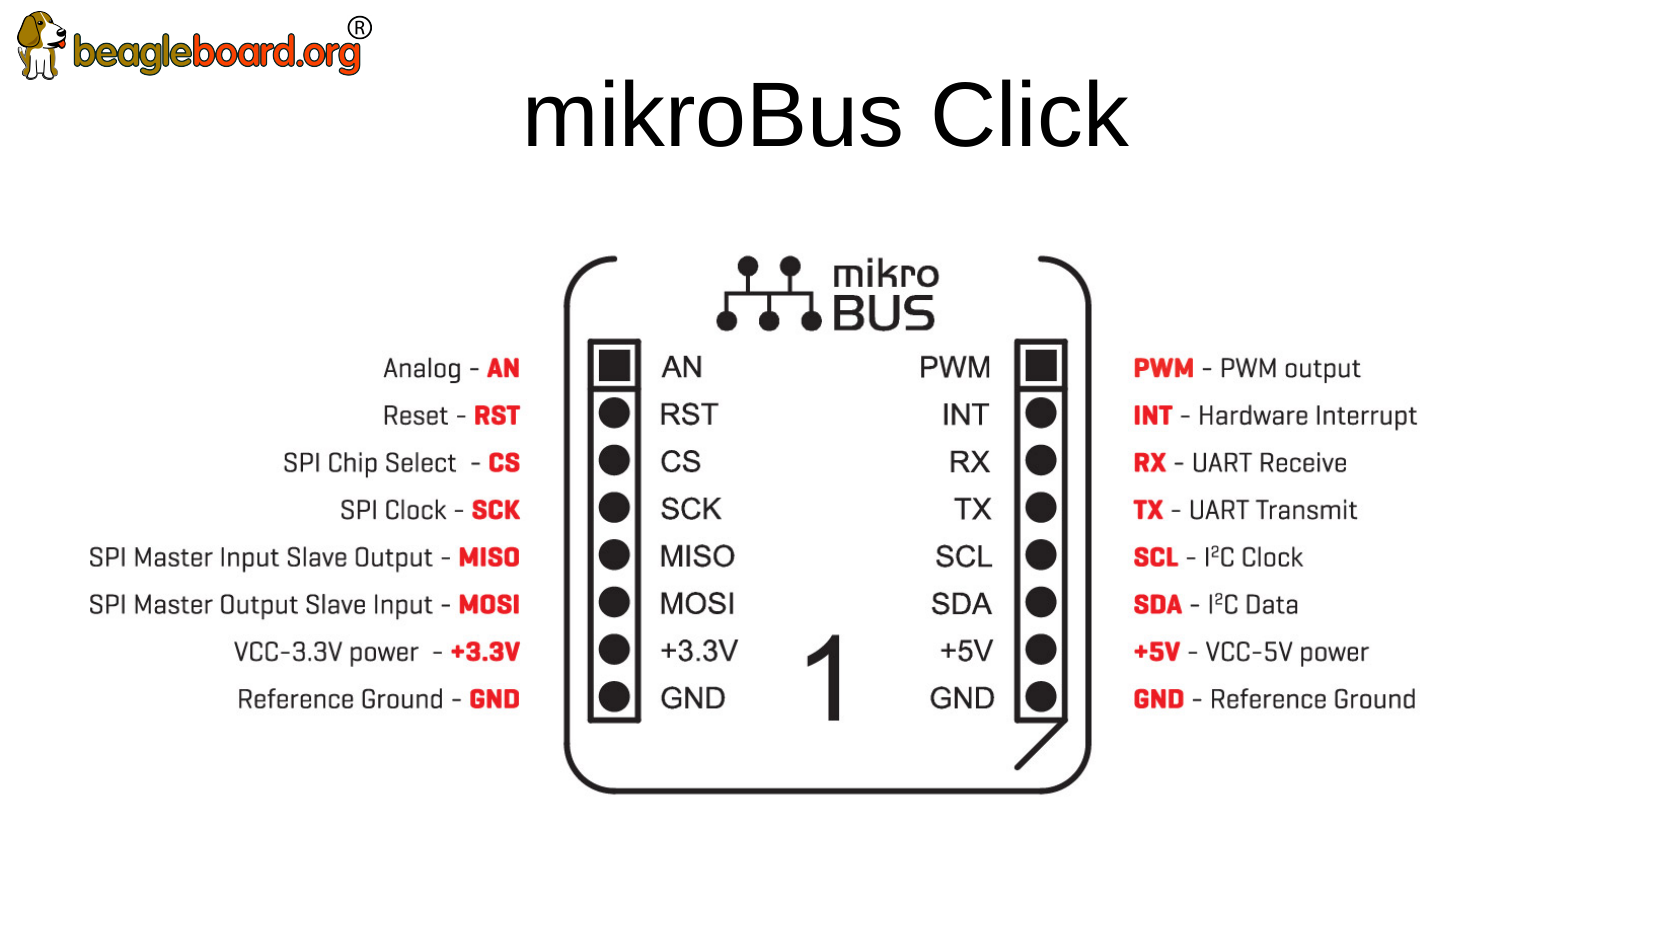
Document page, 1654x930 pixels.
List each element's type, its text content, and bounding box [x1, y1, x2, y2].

picture [17, 11, 372, 80]
title mikroBus Click [82, 37, 1571, 193]
picture [1, 221, 1653, 829]
